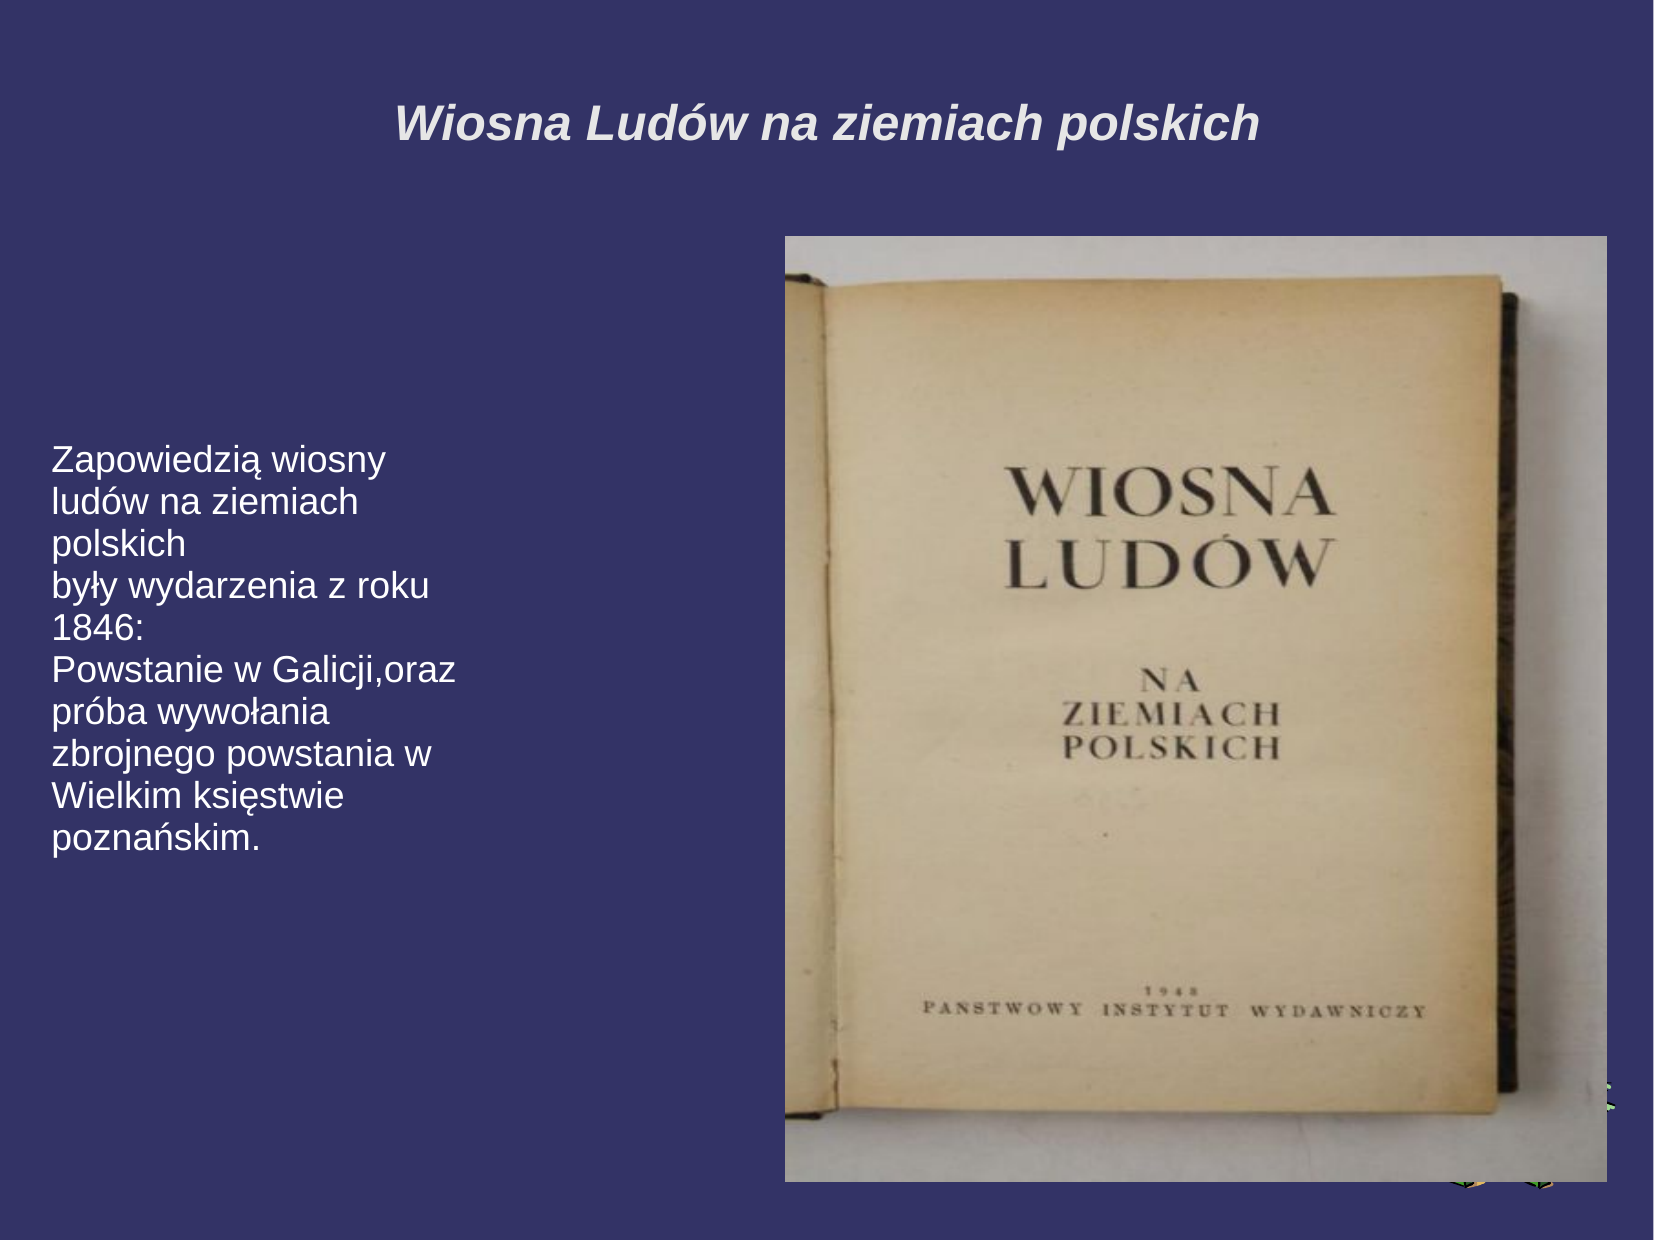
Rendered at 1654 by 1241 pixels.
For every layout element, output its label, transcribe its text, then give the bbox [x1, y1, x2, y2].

title Wiosna Ludów na ziemiach polskich [121, 19, 1534, 227]
picture [785, 236, 1607, 1182]
text_box Zapowiedzią wiosny ludów na ziemiach polskich były wydarzenia z roku 1846: Powstanie w Galicji,oraz próba wywołania zbrojnego powstania w Wielkim księstwie poznańskim. [36, 431, 508, 886]
